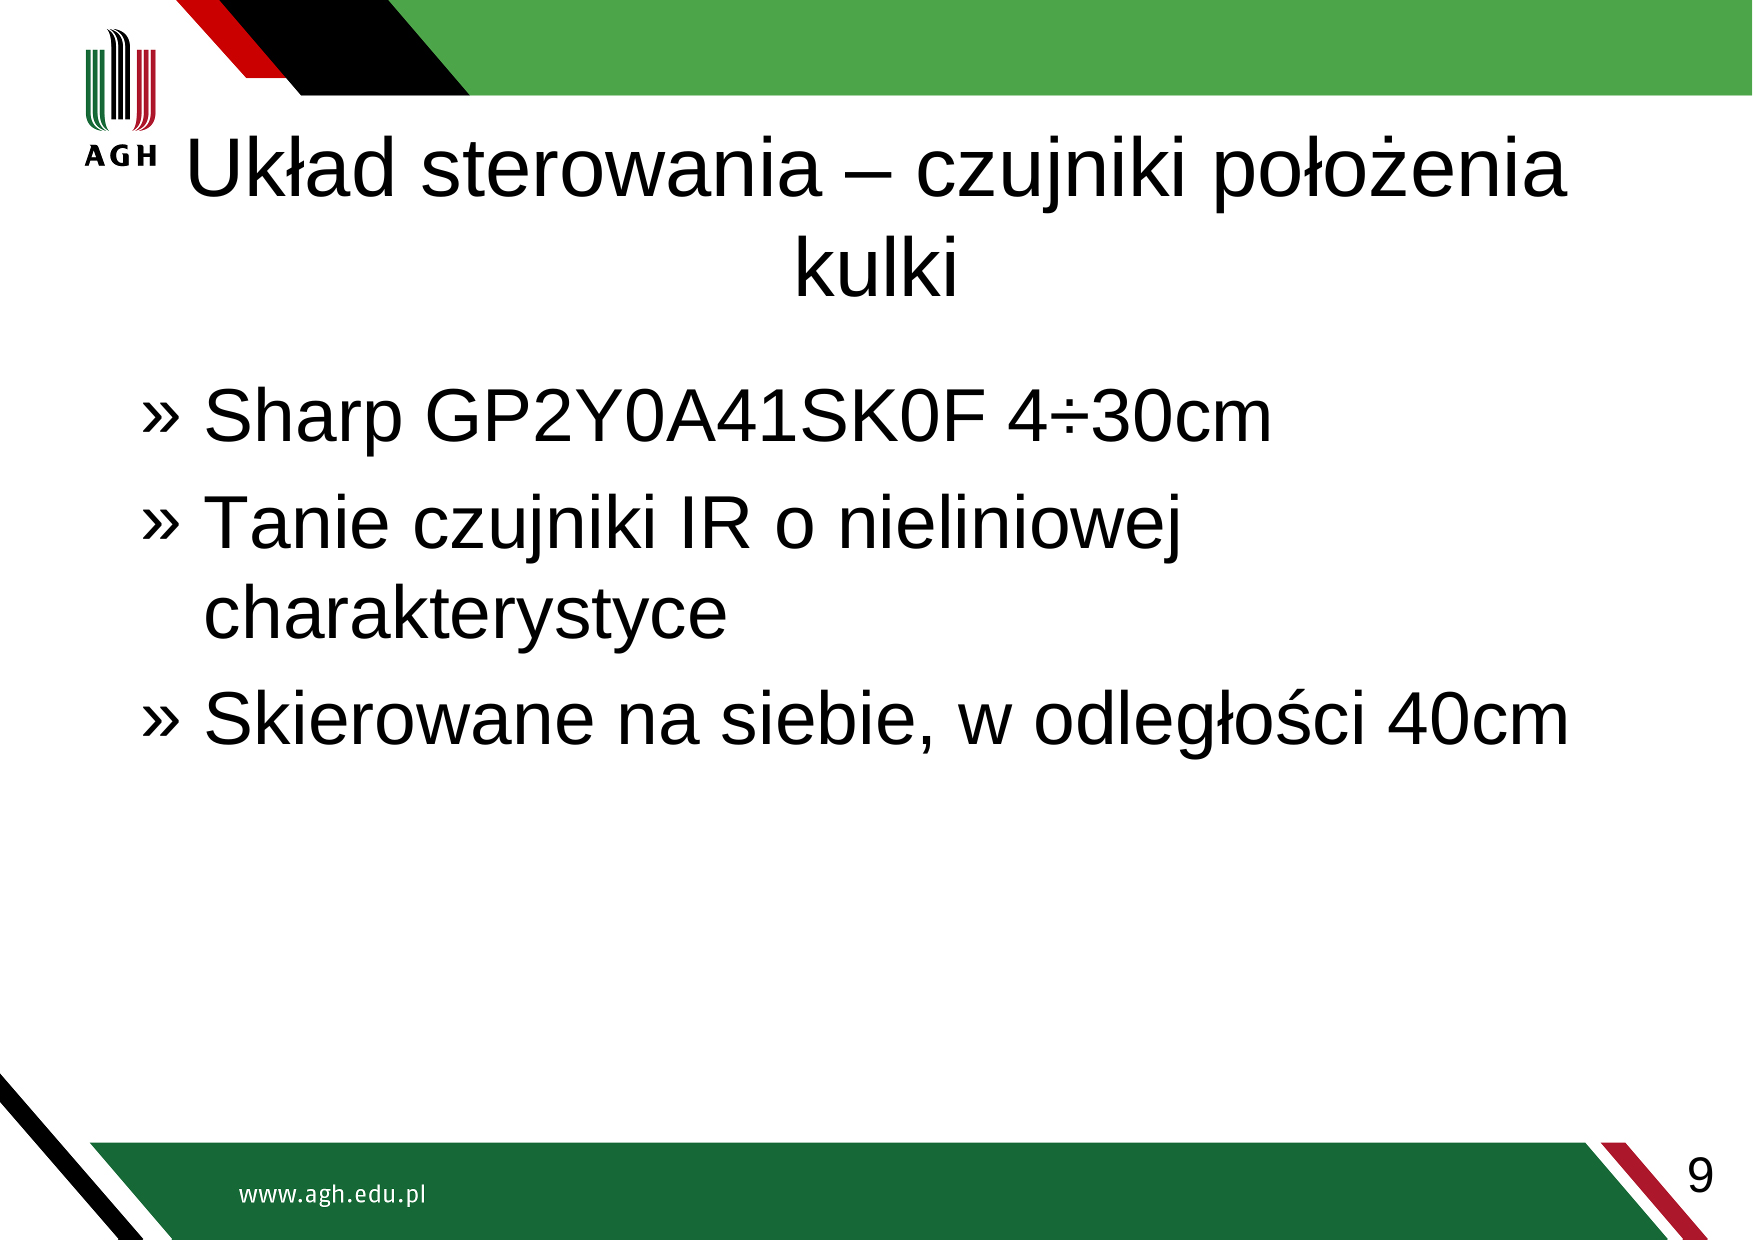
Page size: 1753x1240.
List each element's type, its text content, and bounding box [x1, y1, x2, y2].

title Układ sterowania – czujniki położenia kulki [131, 105, 1622, 323]
list Sharp GP2Y0A41SK0F 4÷30cm Tanie czujniki IR o nieliniowej charakterystyce Skierowane na siebie, w odległości 40cm [131, 358, 1622, 1103]
picture [0, 0, 1753, 1240]
